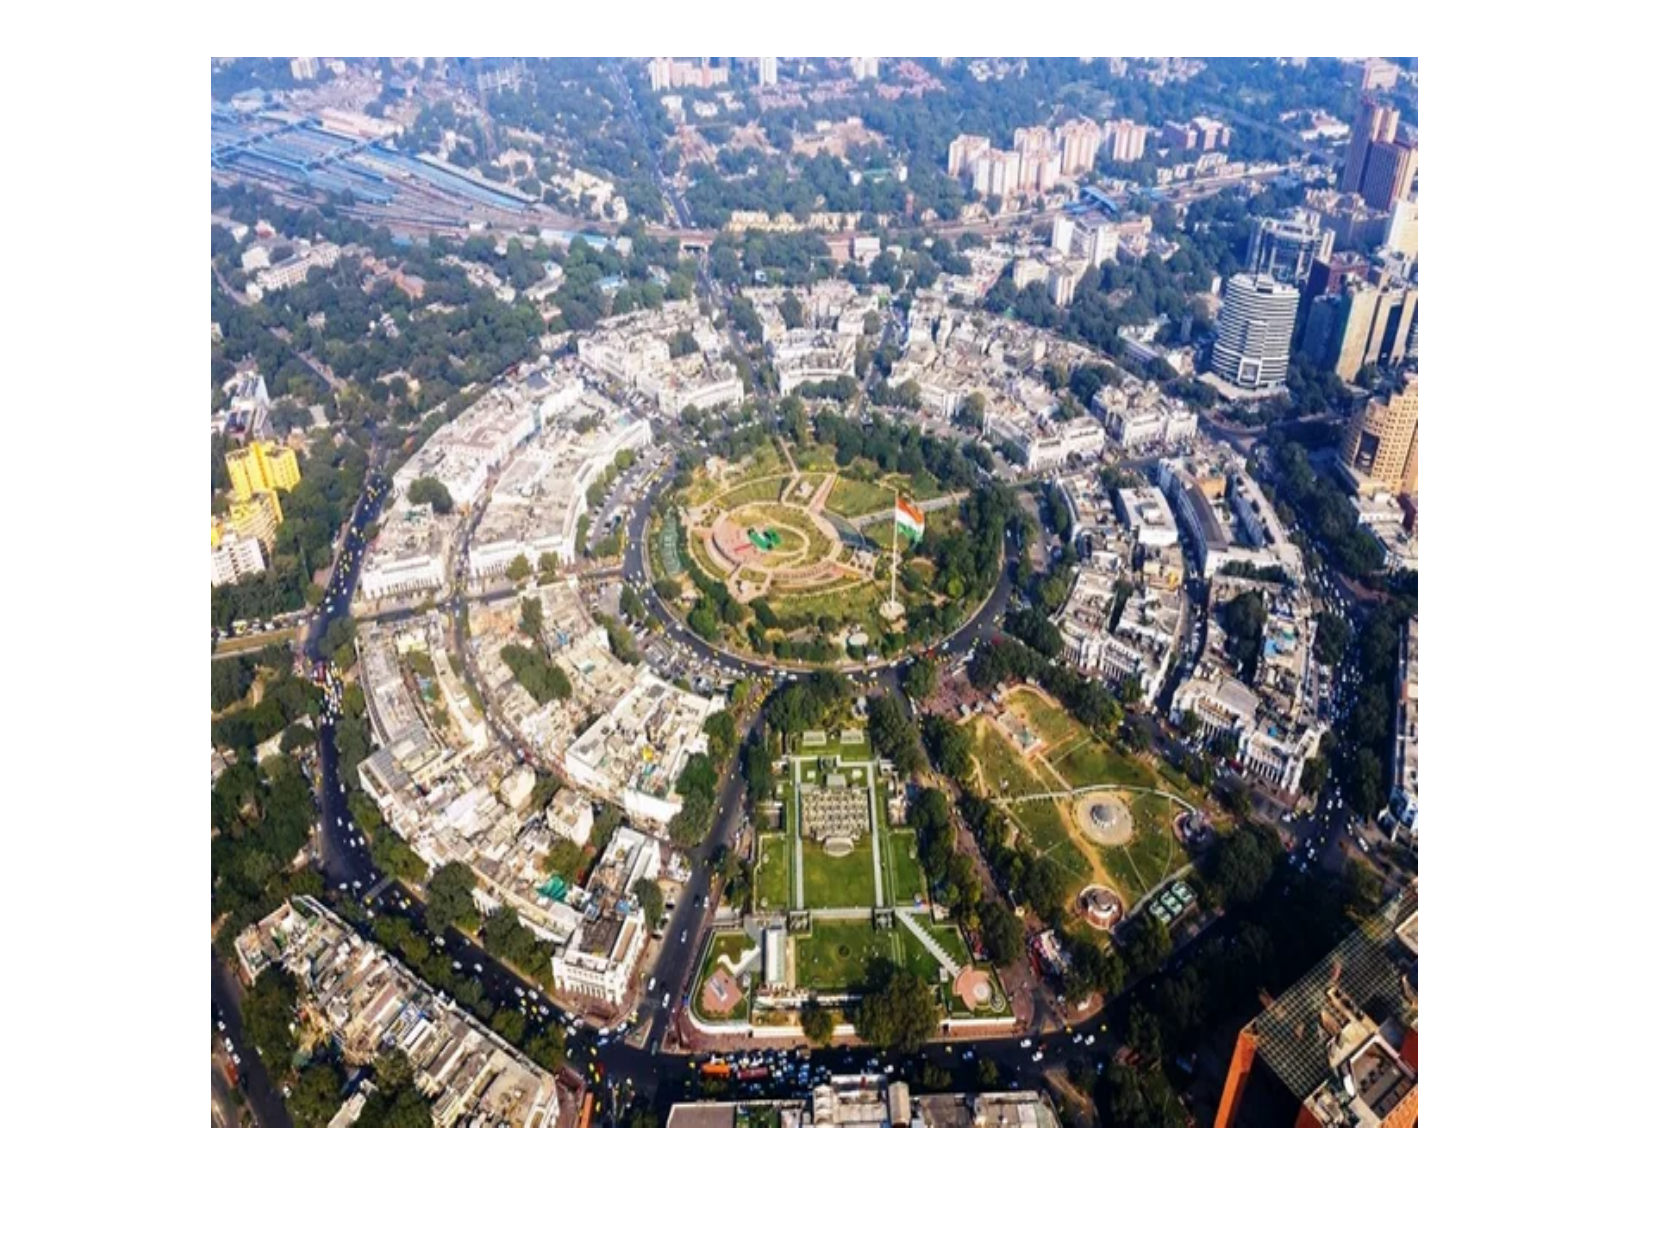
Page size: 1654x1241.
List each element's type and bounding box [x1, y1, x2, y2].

picture [211, 57, 1418, 1128]
